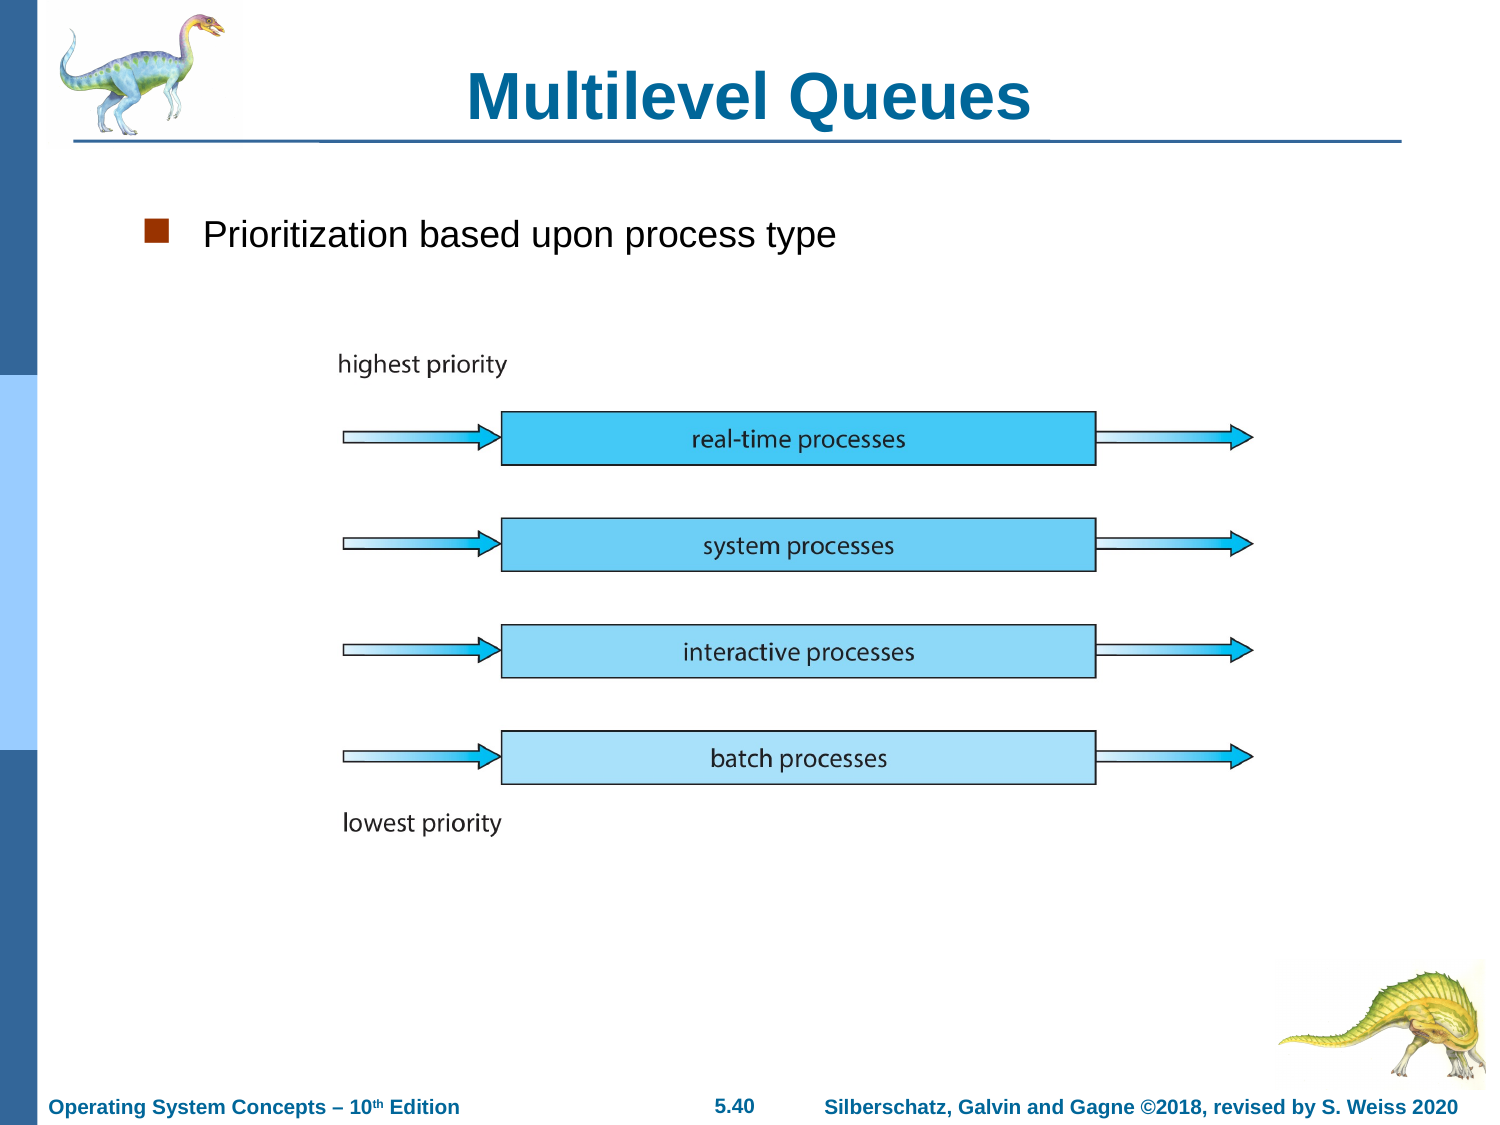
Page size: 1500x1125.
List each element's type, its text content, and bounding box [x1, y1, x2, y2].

picture [337, 350, 1254, 838]
picture [46, 0, 243, 149]
text_box Prioritization based upon process type [132, 202, 1483, 946]
text_box Multilevel Queues [75, 45, 1426, 141]
picture [1141, 1099, 1149, 1104]
picture [1275, 959, 1486, 1090]
